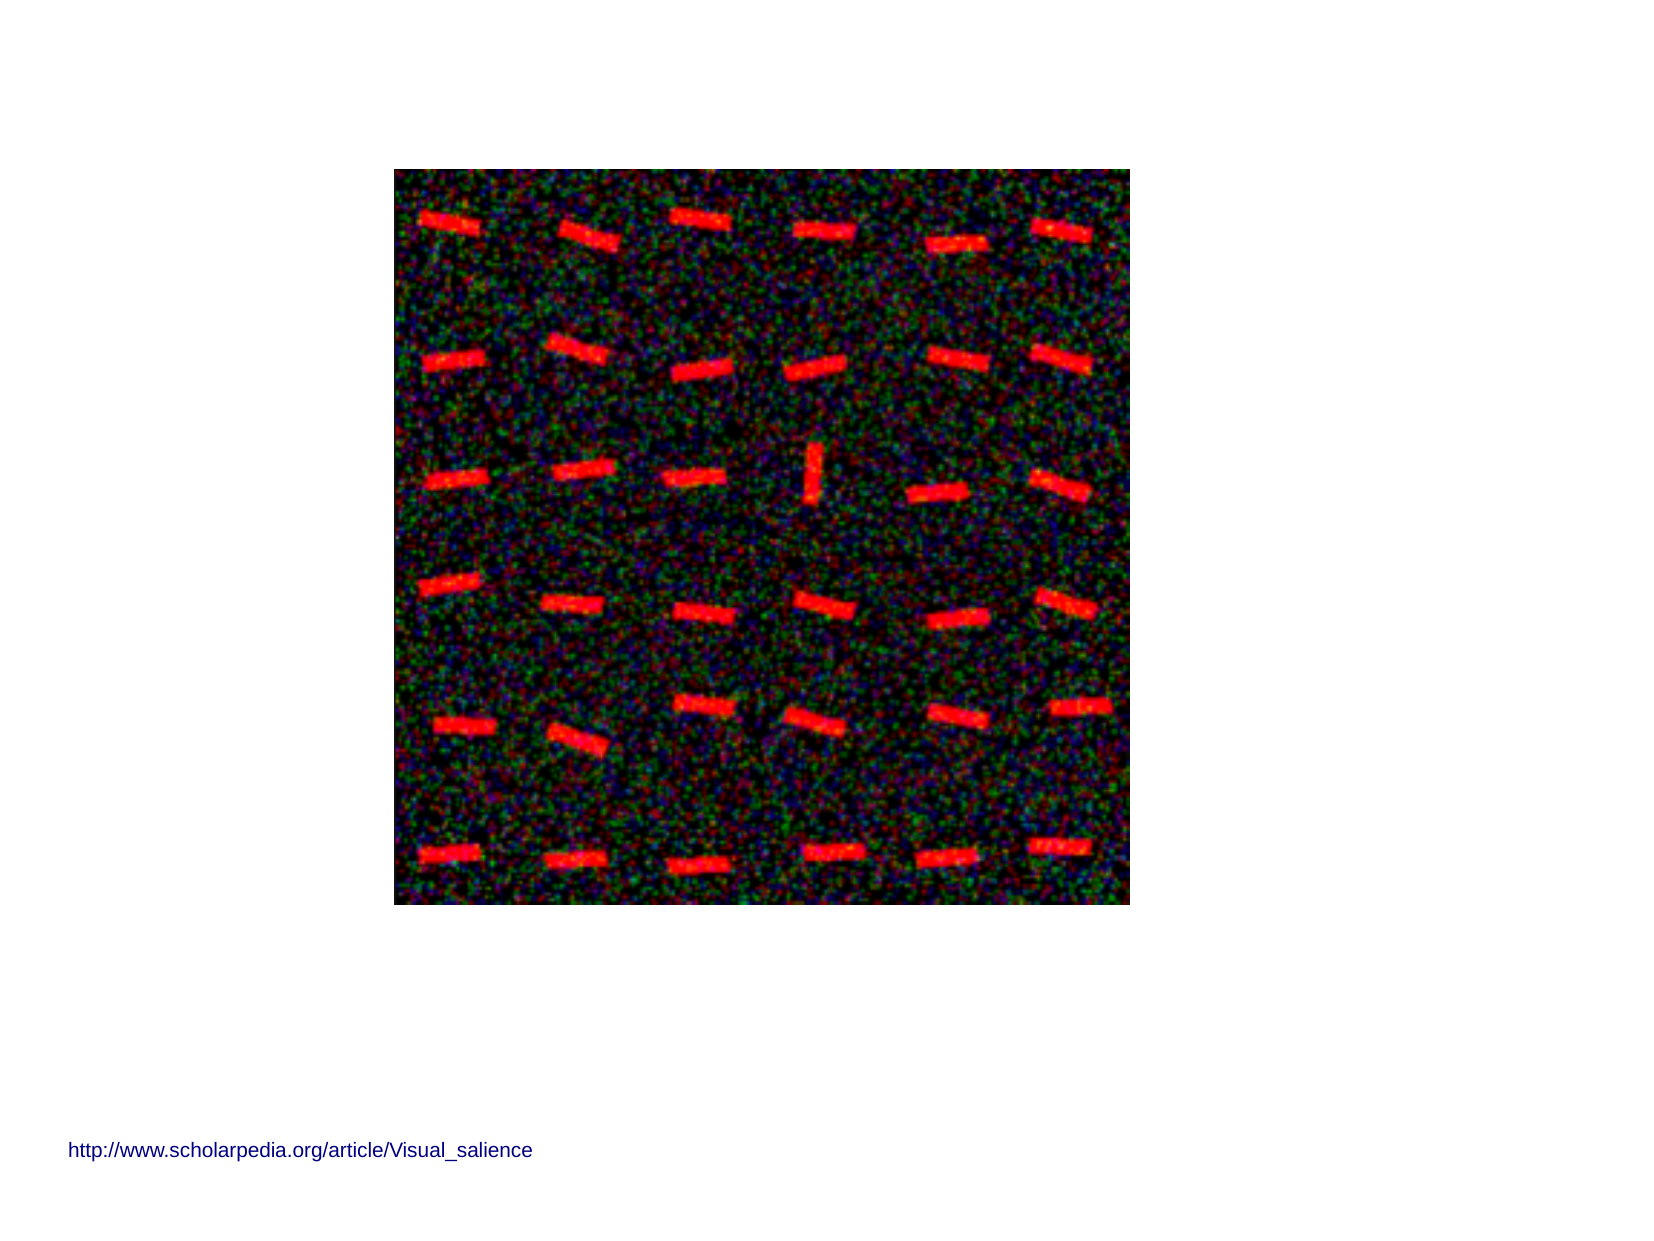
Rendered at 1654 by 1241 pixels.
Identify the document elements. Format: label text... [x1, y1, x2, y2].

picture [394, 169, 1130, 905]
text_box http://www.scholarpedia.org/article/Visual_salience [53, 1131, 548, 1170]
